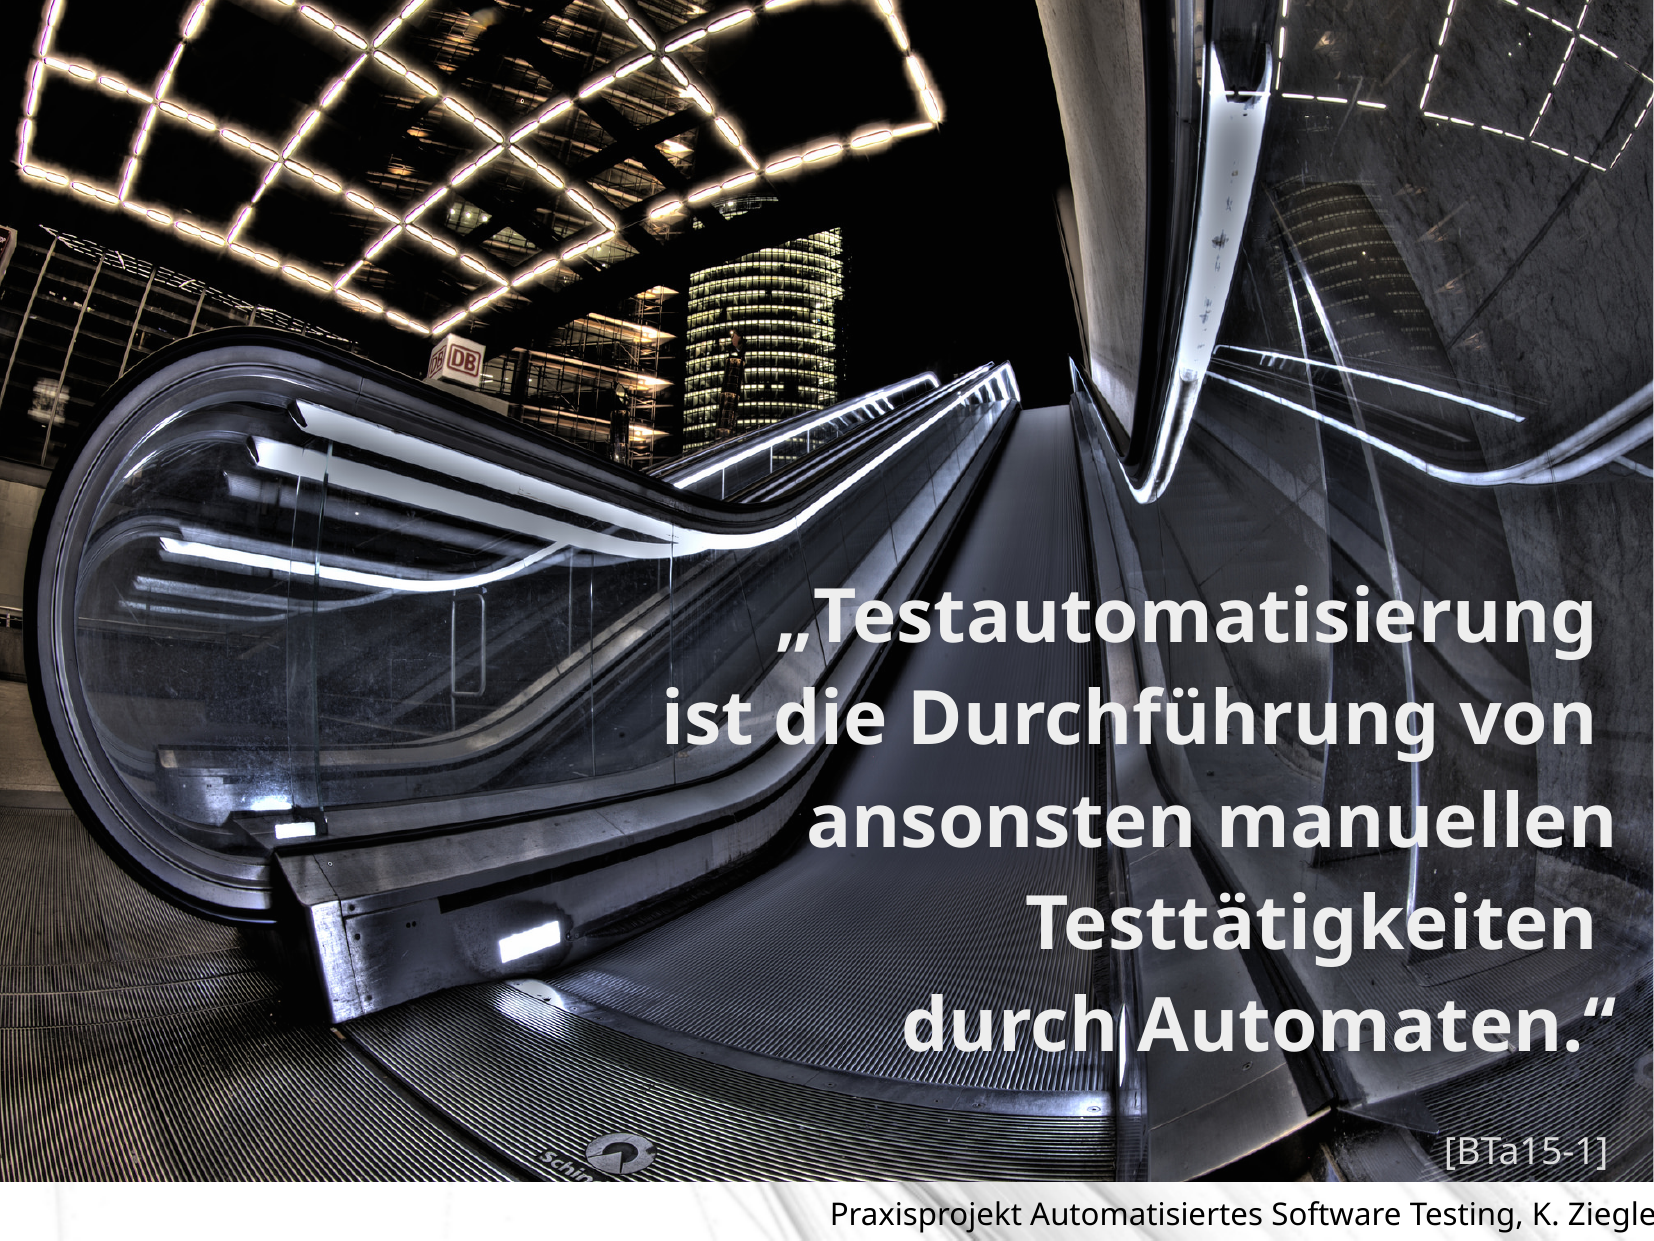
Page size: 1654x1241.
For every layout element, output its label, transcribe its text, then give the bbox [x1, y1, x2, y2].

text_box „Testautomatisierung ist die Durchführung von ansonsten manuellen Testtätigkeiten durch Automaten.“ [BTa15-1] [248, 555, 1642, 1013]
text_box Praxisprojekt Automatisiertes Software Testing, K. Ziegler [814, 1184, 1654, 1241]
picture [0, 0, 1654, 1241]
